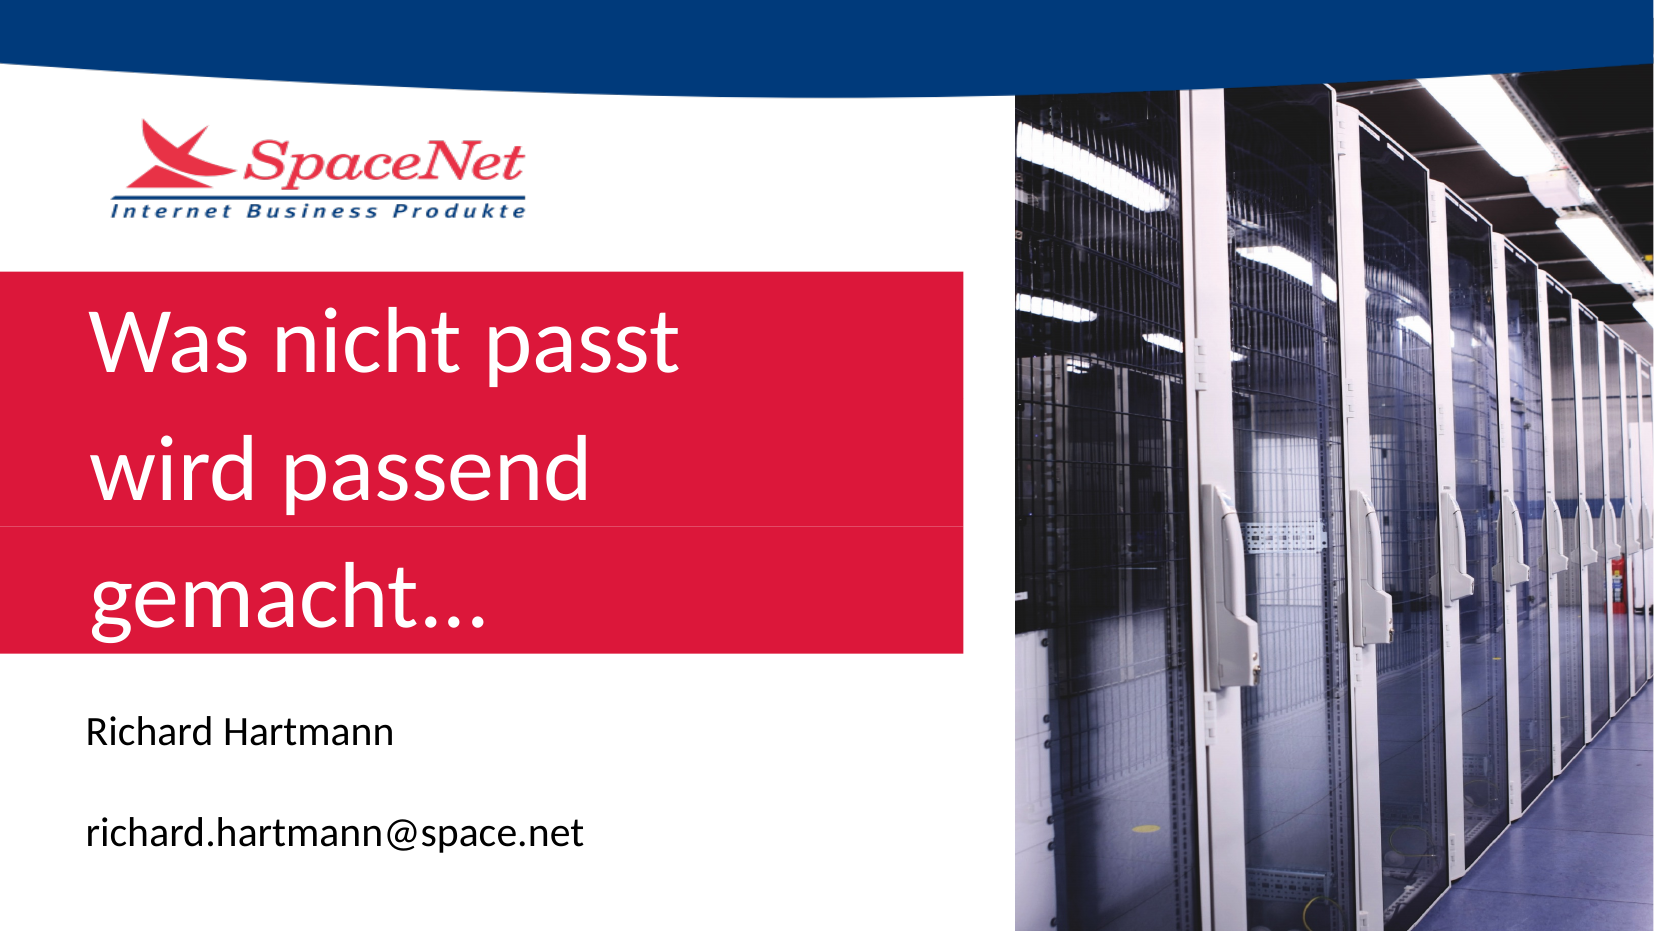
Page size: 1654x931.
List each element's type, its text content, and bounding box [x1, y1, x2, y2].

picture [0, 0, 1654, 931]
text_box Richard Hartmann richard.hartmann@space.net [70, 696, 959, 862]
text_box Was nicht passt [0, 271, 964, 398]
text_box wird passend [0, 398, 964, 526]
text_box gemacht... [0, 526, 964, 654]
